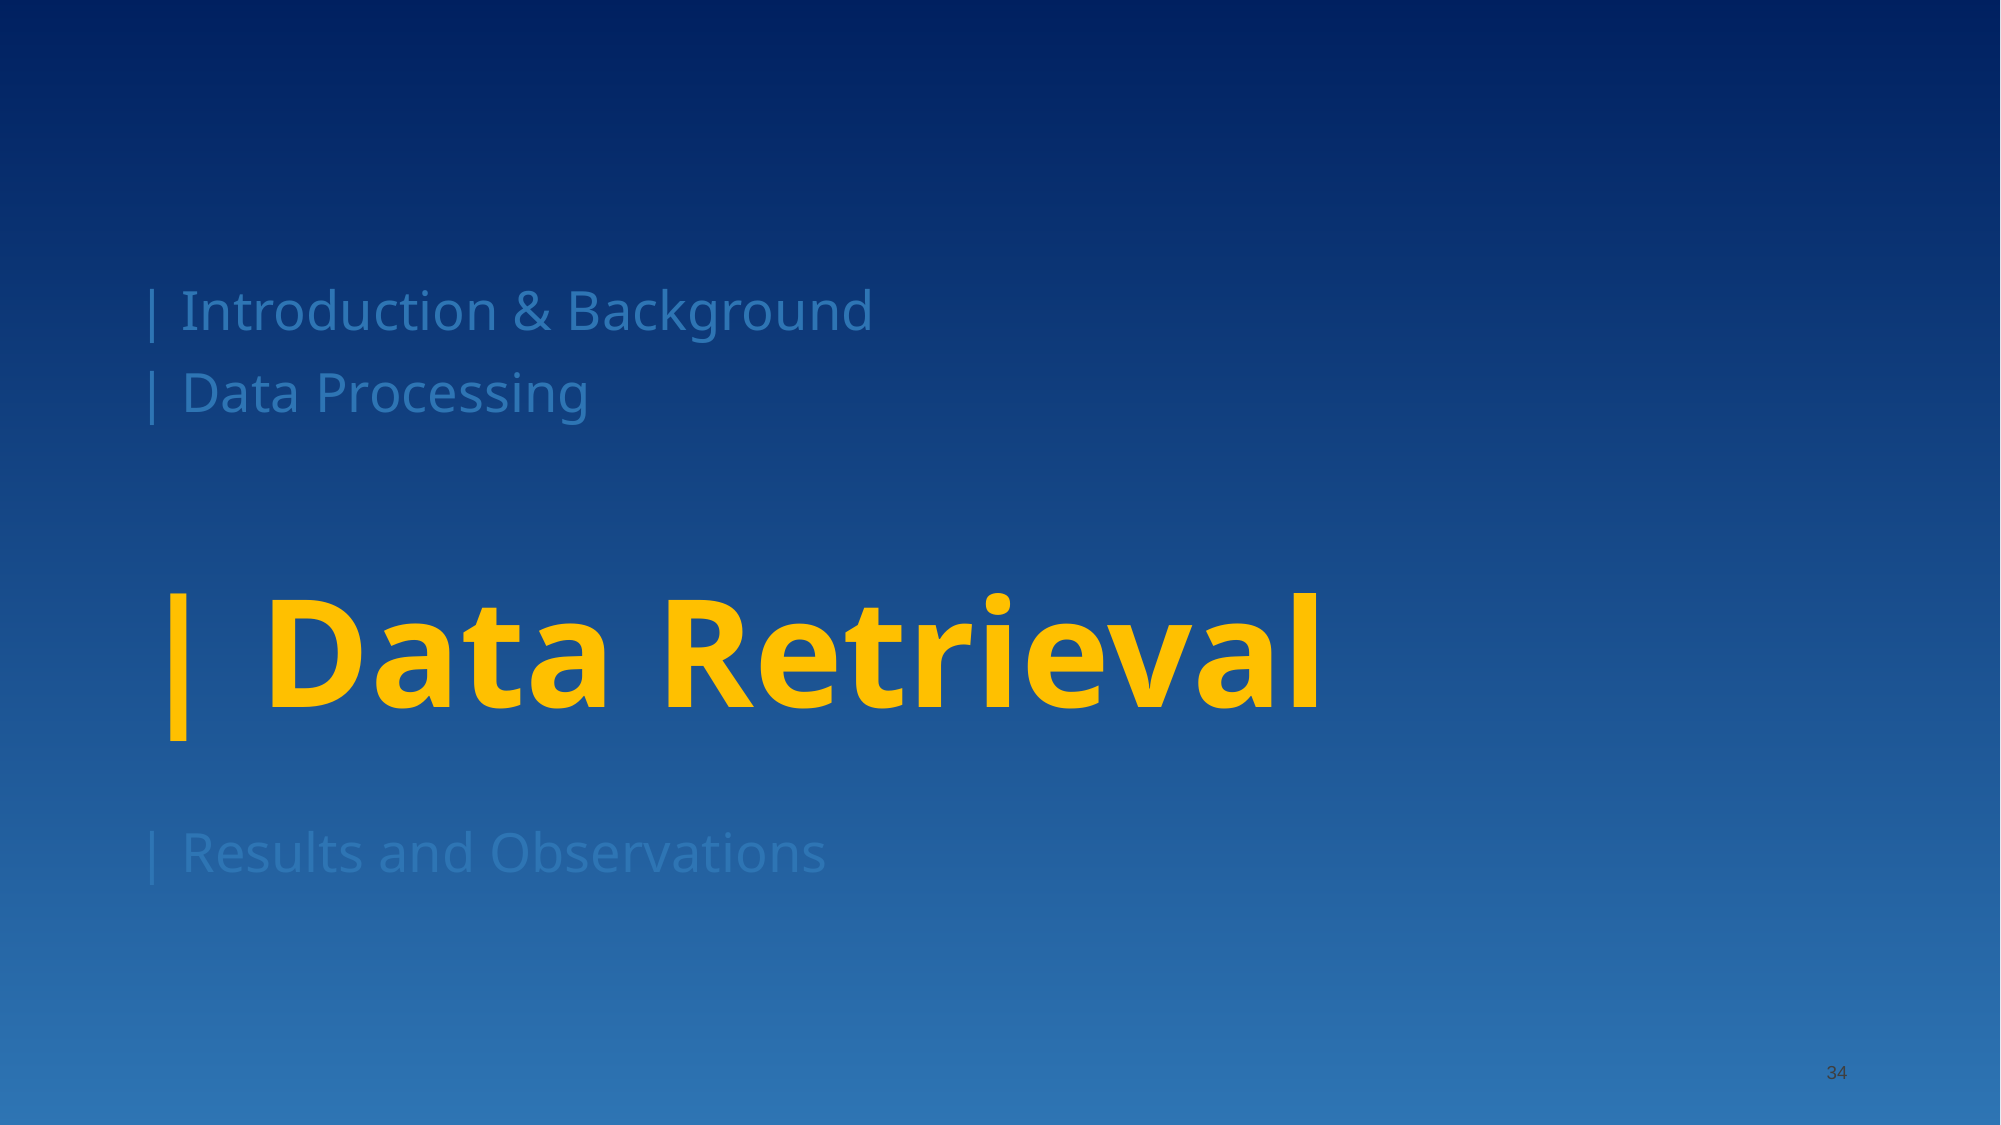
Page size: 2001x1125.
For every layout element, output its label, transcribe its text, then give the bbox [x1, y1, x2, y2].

subtitle | Introduction & Background | Data Processing | Data Retrieval | Results and Observations [137, 150, 1863, 1014]
slide_number 34 [1412, 1042, 1863, 1103]
